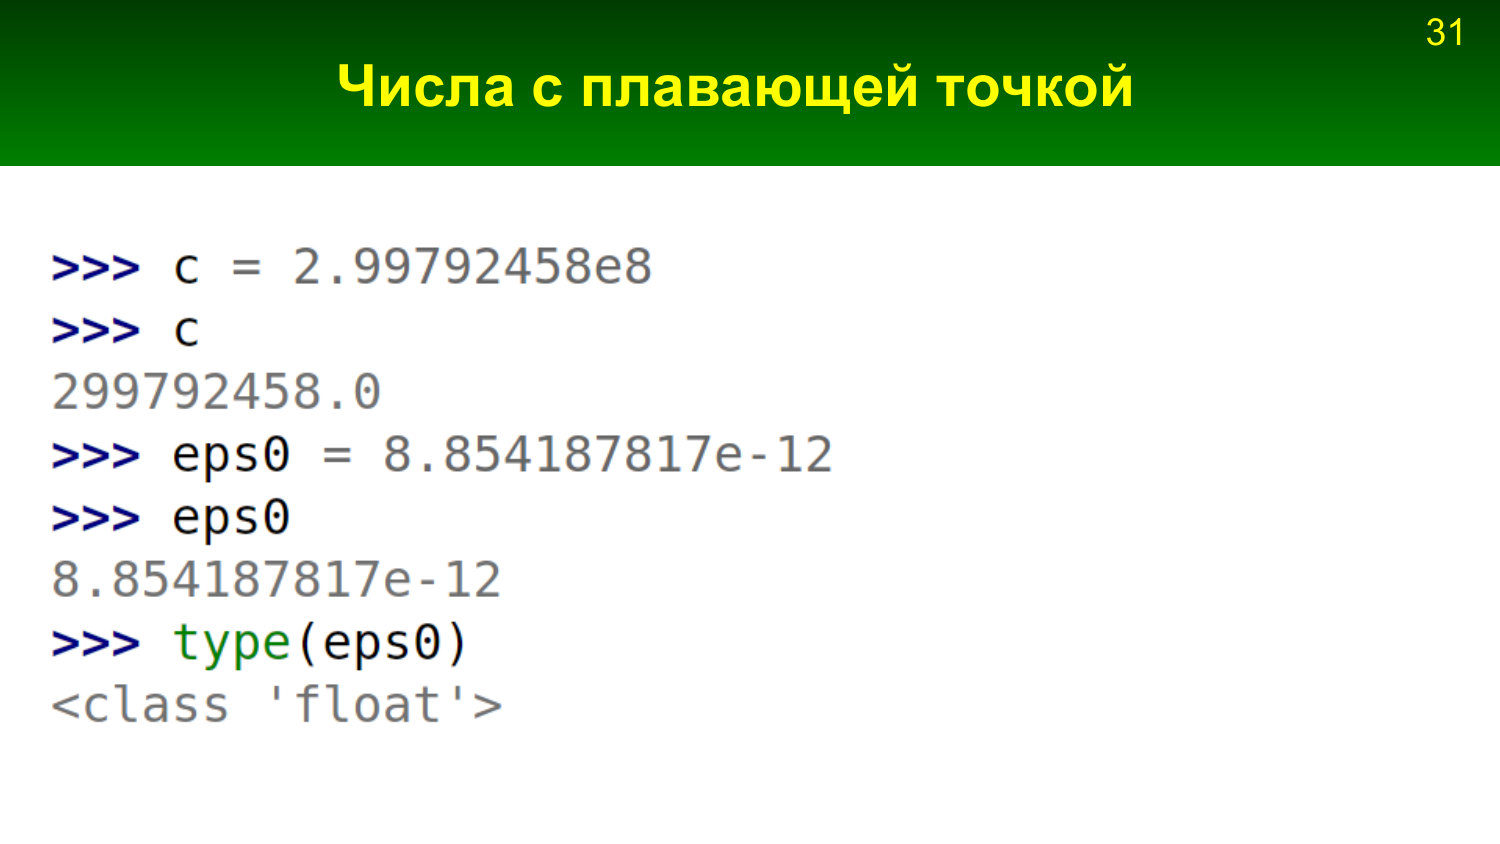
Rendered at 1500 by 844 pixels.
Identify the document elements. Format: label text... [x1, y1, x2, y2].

title Числа с плавающей точкой [47, 11, 1426, 154]
picture [40, 240, 841, 741]
